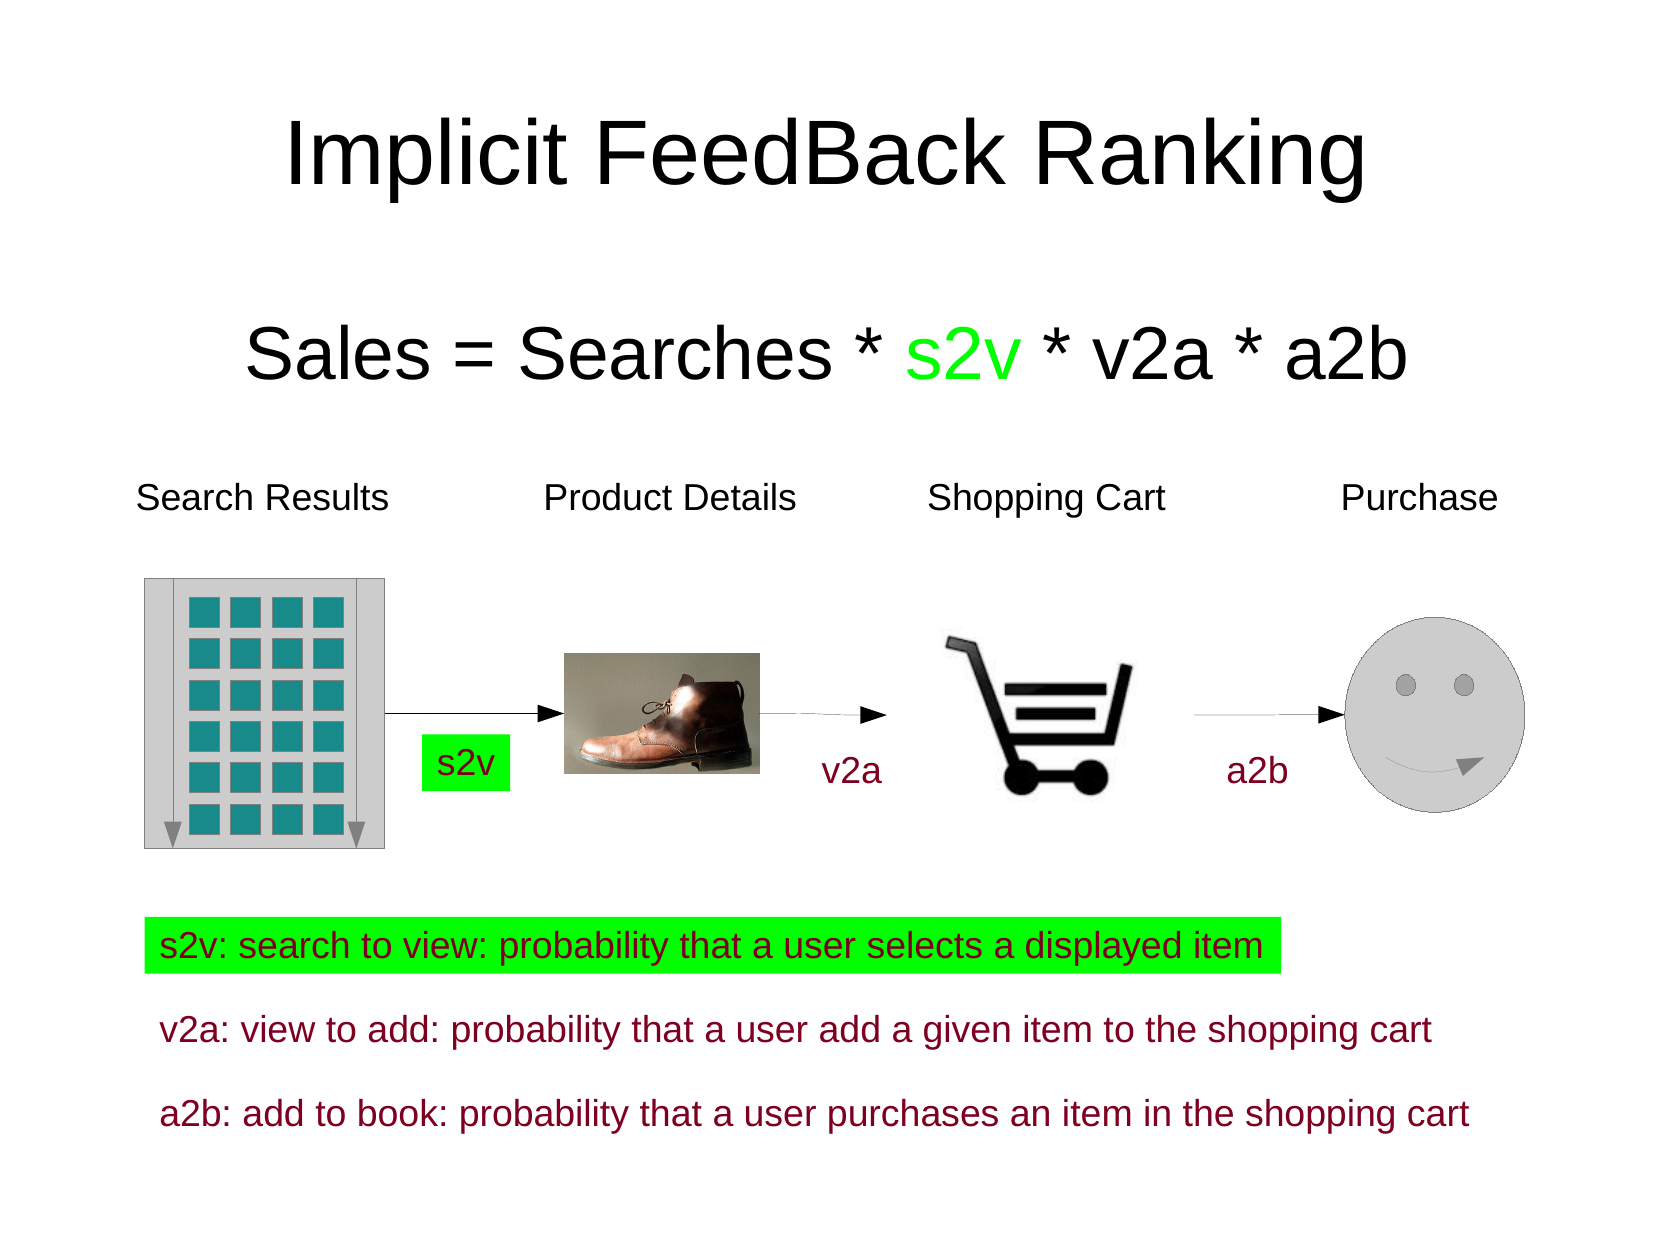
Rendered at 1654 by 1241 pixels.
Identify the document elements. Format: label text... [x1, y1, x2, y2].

picture [886, 561, 1194, 869]
text_box a2b [1211, 742, 1304, 800]
text_box Purchase [1325, 468, 1514, 526]
text_box Sales = Searches * s2v * v2a * a2b [229, 304, 1425, 404]
text_box [145, 578, 385, 849]
text_box s2v: search to view: probability that a user selects a displayed item [144, 916, 1282, 974]
text_box s2v [422, 734, 511, 792]
text_box Shopping Cart [912, 468, 1182, 526]
text_box [1344, 617, 1525, 813]
text_box v2a: view to add: probability that a user add a given item to the shopping cart [144, 1000, 1451, 1058]
text_box Product Details [528, 468, 813, 526]
text_box a2b: add to book: probability that a user purchases an item in the shopping cart [144, 1084, 1488, 1142]
picture [564, 653, 760, 774]
text_box Search Results [120, 468, 405, 526]
title Implicit FeedBack Ranking [82, 49, 1571, 257]
text_box v2a [806, 742, 897, 800]
